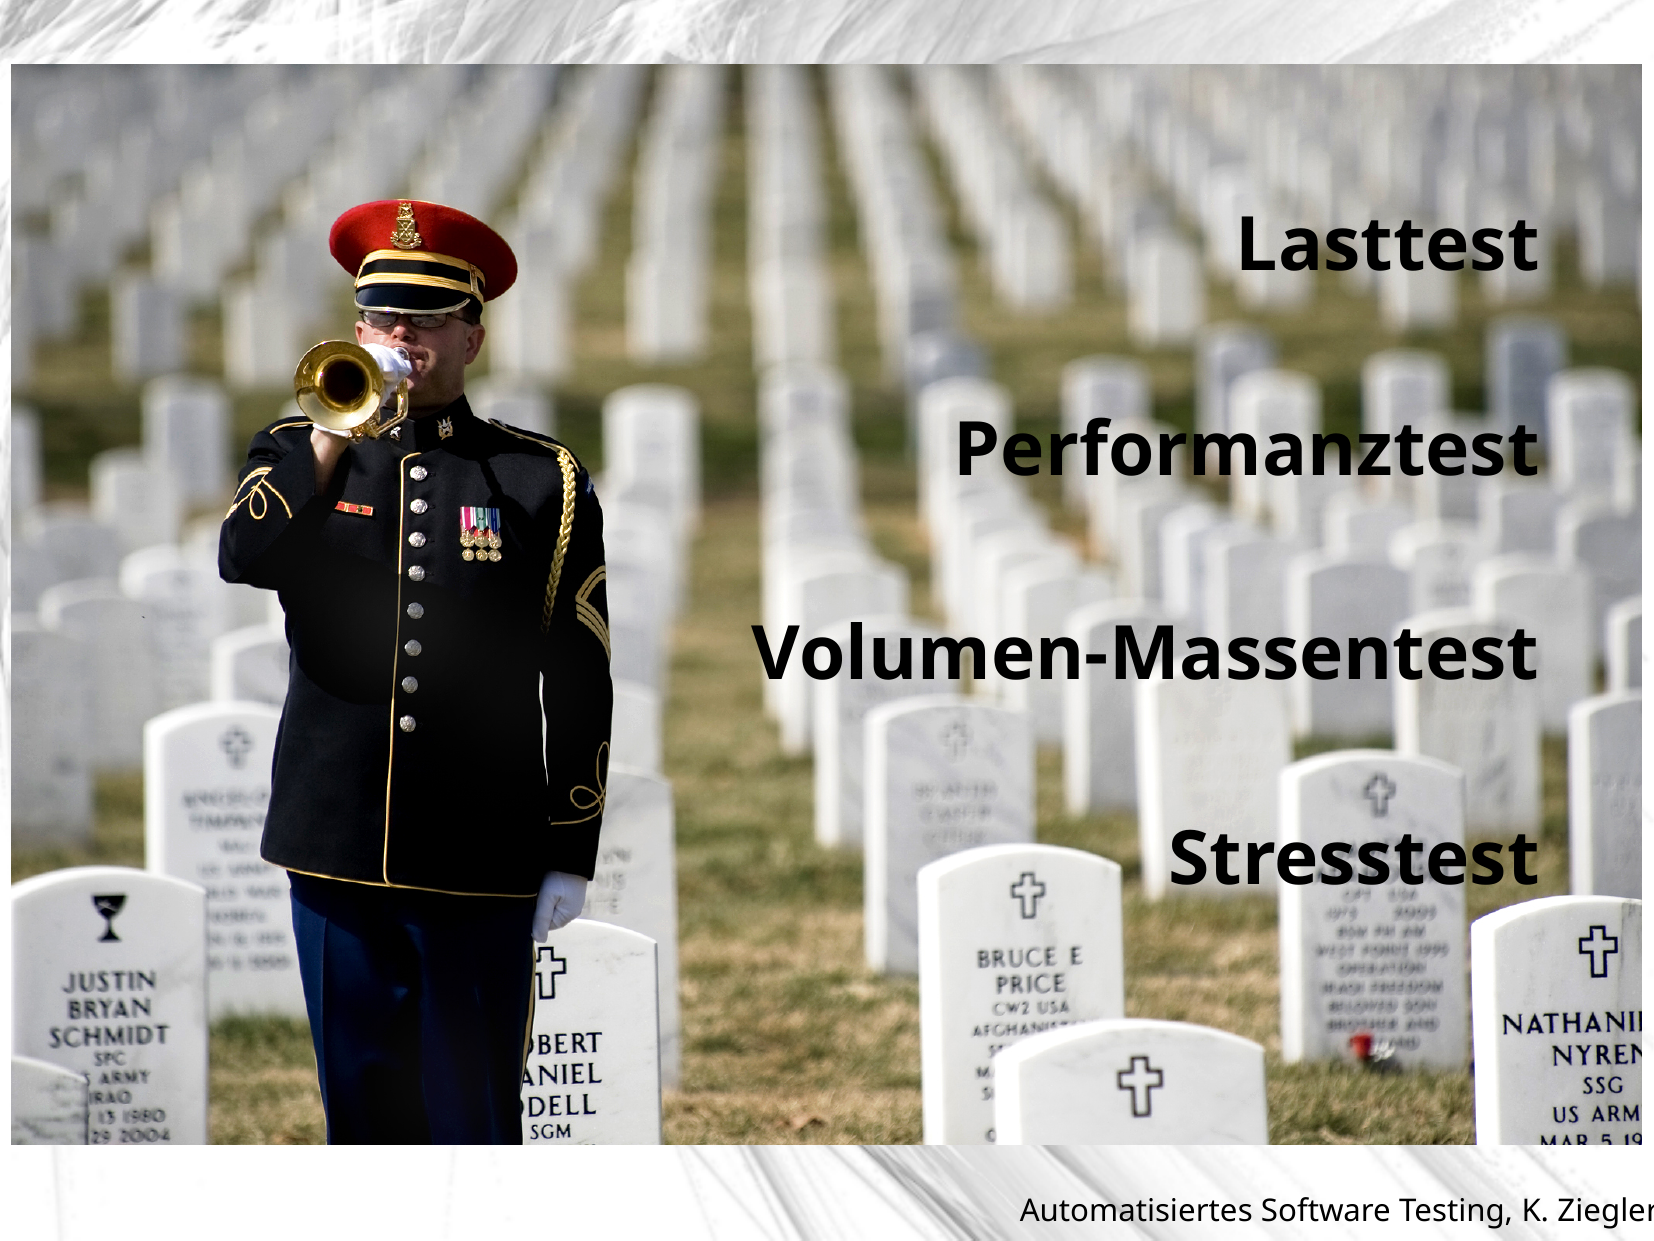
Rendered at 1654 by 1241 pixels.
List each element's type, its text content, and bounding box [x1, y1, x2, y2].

text_box Lasttest Performanztest Volumen-Massentest Stresstest [737, 182, 1479, 809]
text_box Automatisiertes Software Testing, K. Ziegler [1004, 1181, 1654, 1241]
picture [0, 0, 1654, 1241]
